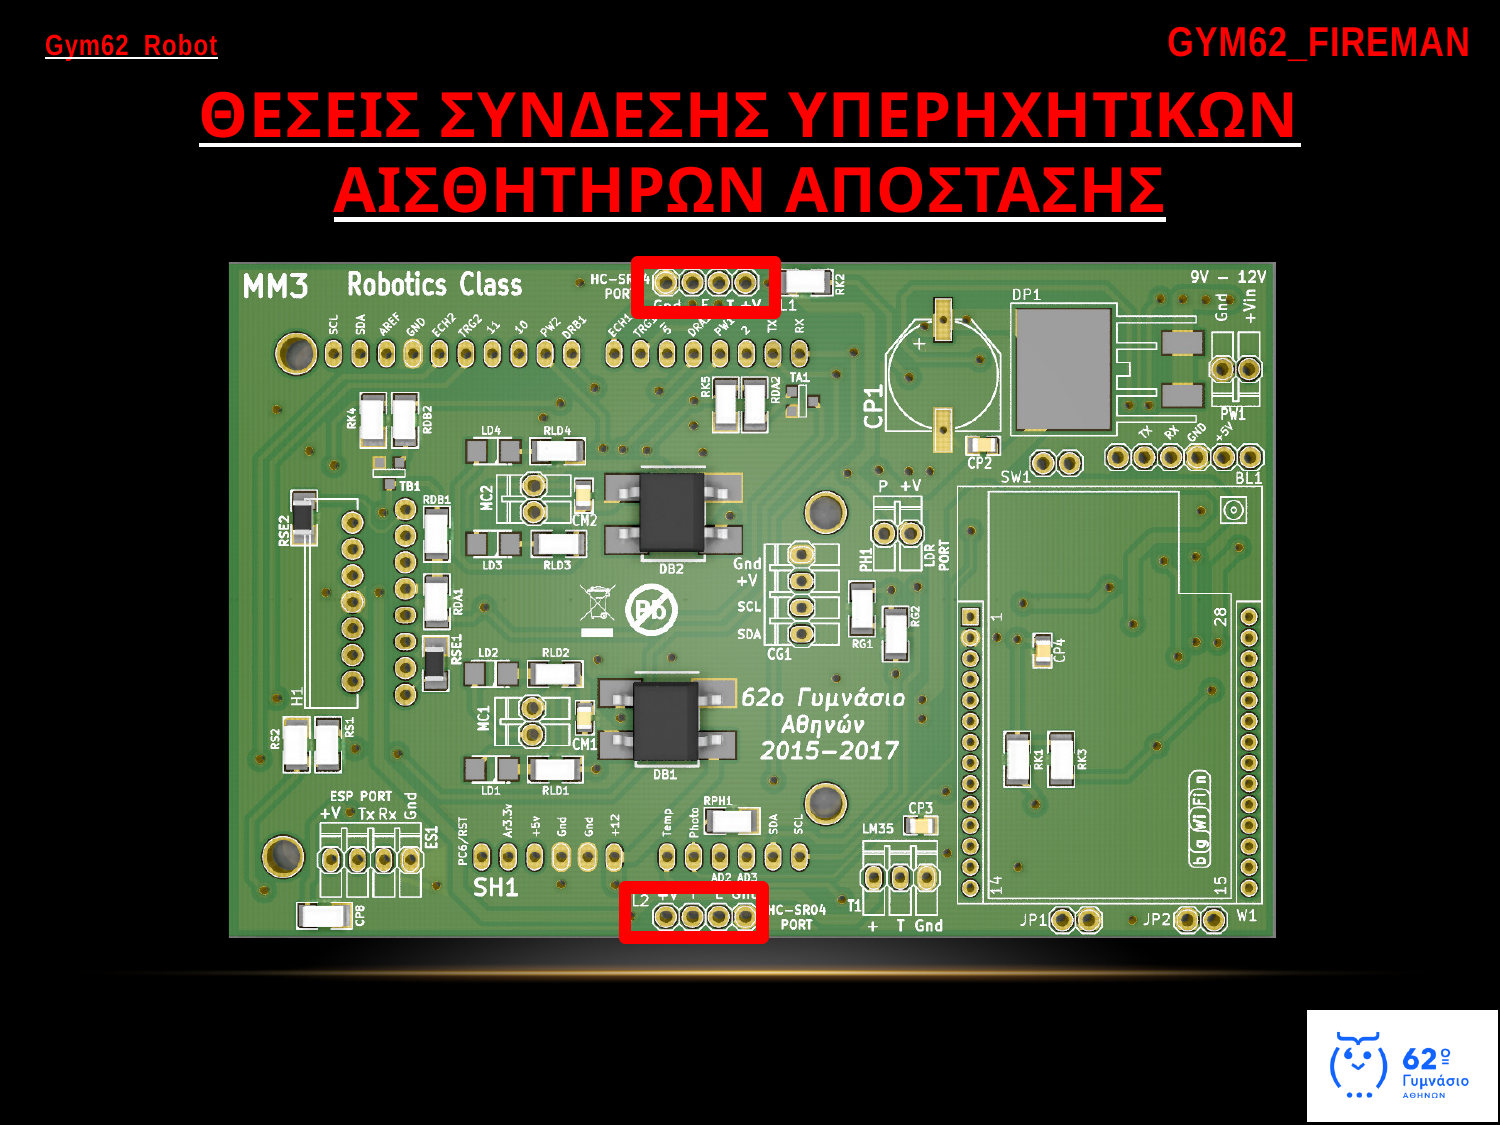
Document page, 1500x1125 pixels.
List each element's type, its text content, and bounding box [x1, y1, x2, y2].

text_box Gym62_Robot [24, 6, 238, 69]
picture [0, 0, 1500, 1125]
text_box Θεσεις συνδεσης Υπερηχητικων αισθητηρων Αποστασησ [99, 45, 1400, 233]
text_box Gym62_FireMan [1143, 9, 1494, 73]
